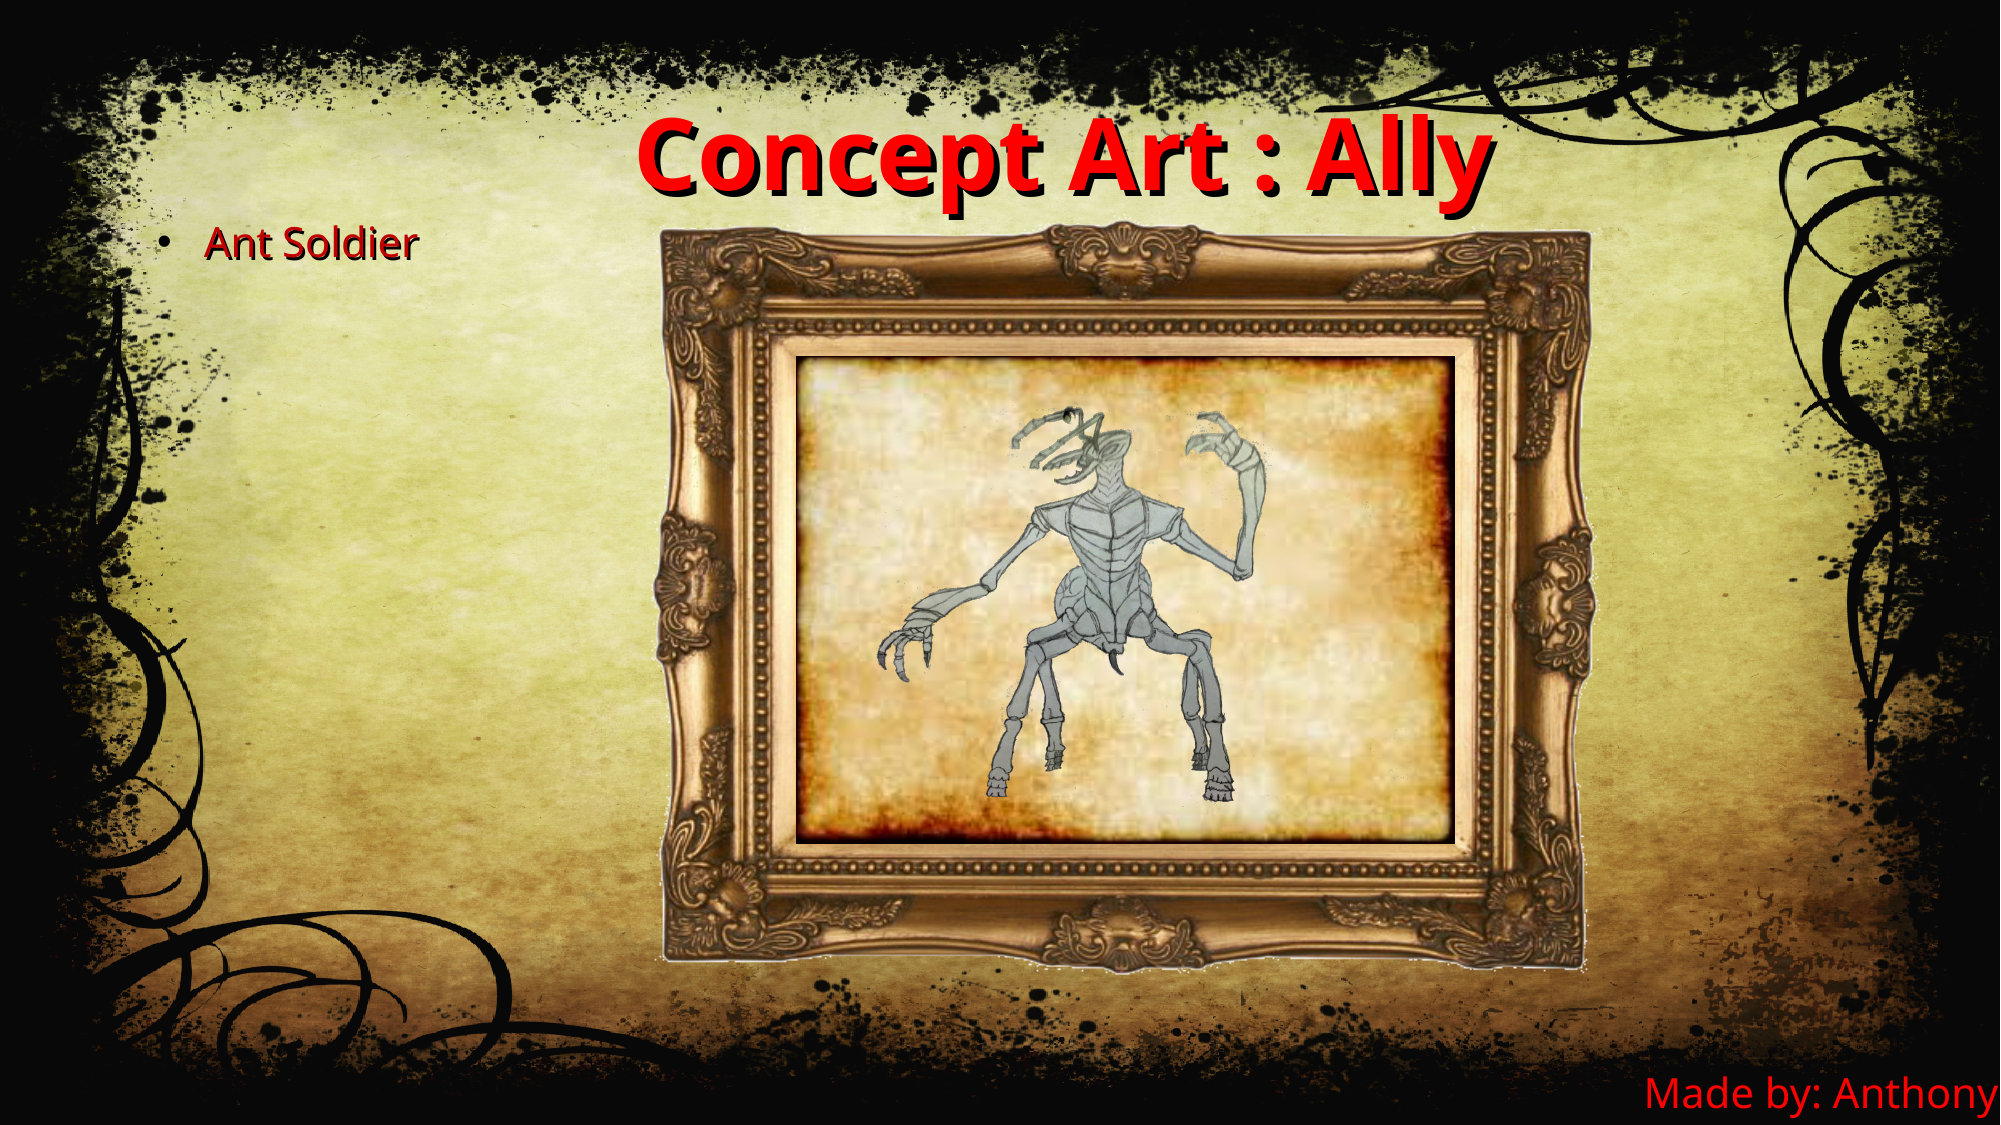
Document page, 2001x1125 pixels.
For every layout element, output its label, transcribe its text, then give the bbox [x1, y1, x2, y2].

text_box Made by: Anthony [1628, 1059, 2000, 1125]
title Concept Art : Ally [142, 49, 1868, 267]
picture [639, 211, 1602, 978]
text_box Ant Soldier [142, 208, 574, 275]
